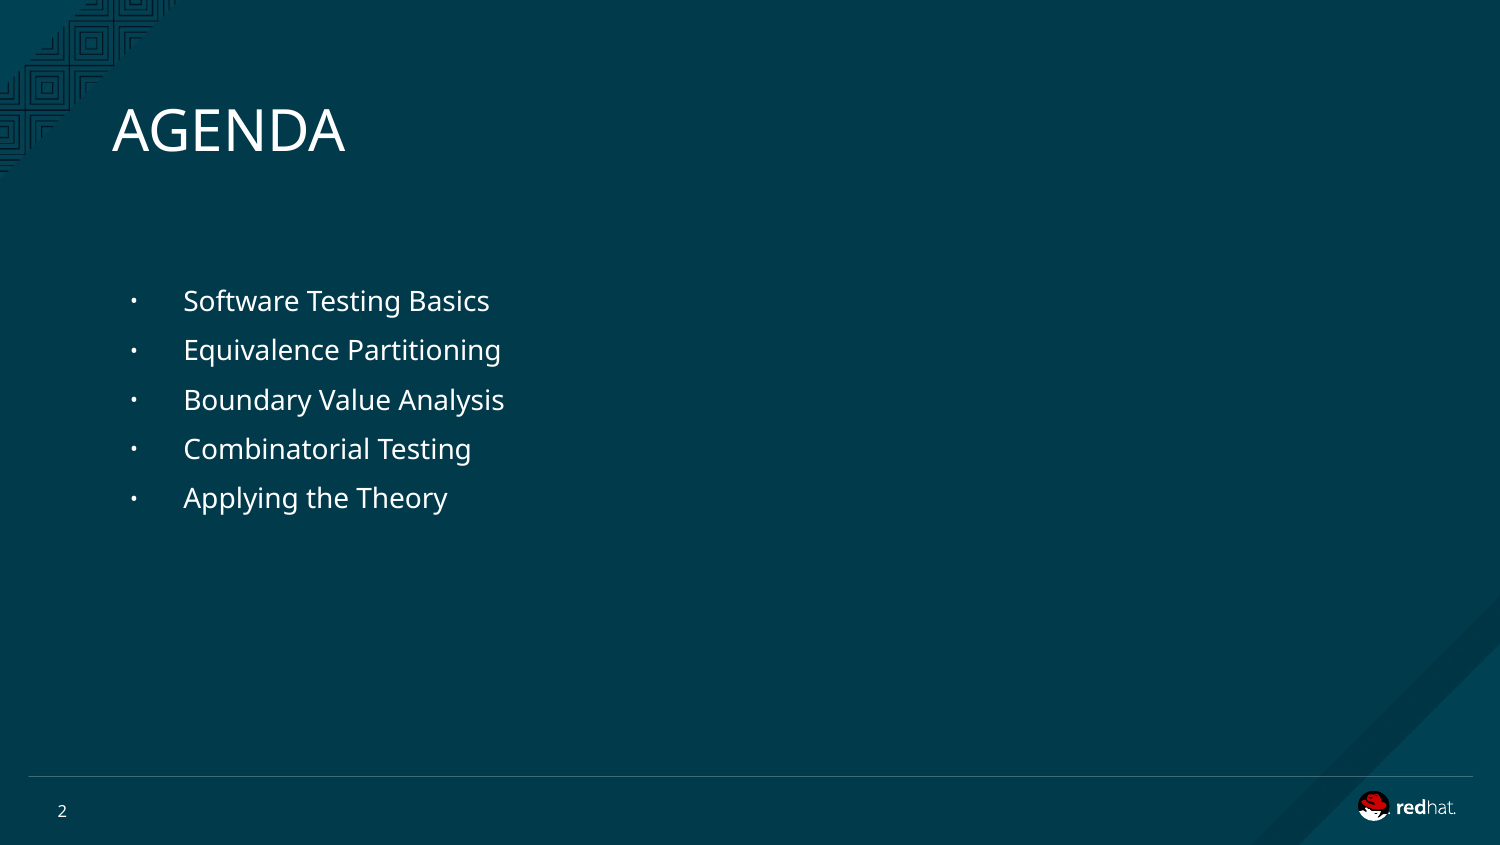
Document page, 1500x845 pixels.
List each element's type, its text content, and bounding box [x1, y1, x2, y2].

list Software Testing Basics Equivalence Partitioning Boundary Value Analysis Combinatorial Testing Applying the Theory [112, 281, 1388, 772]
picture [99, 38, 103, 49]
title AGENDA [112, 0, 1388, 169]
